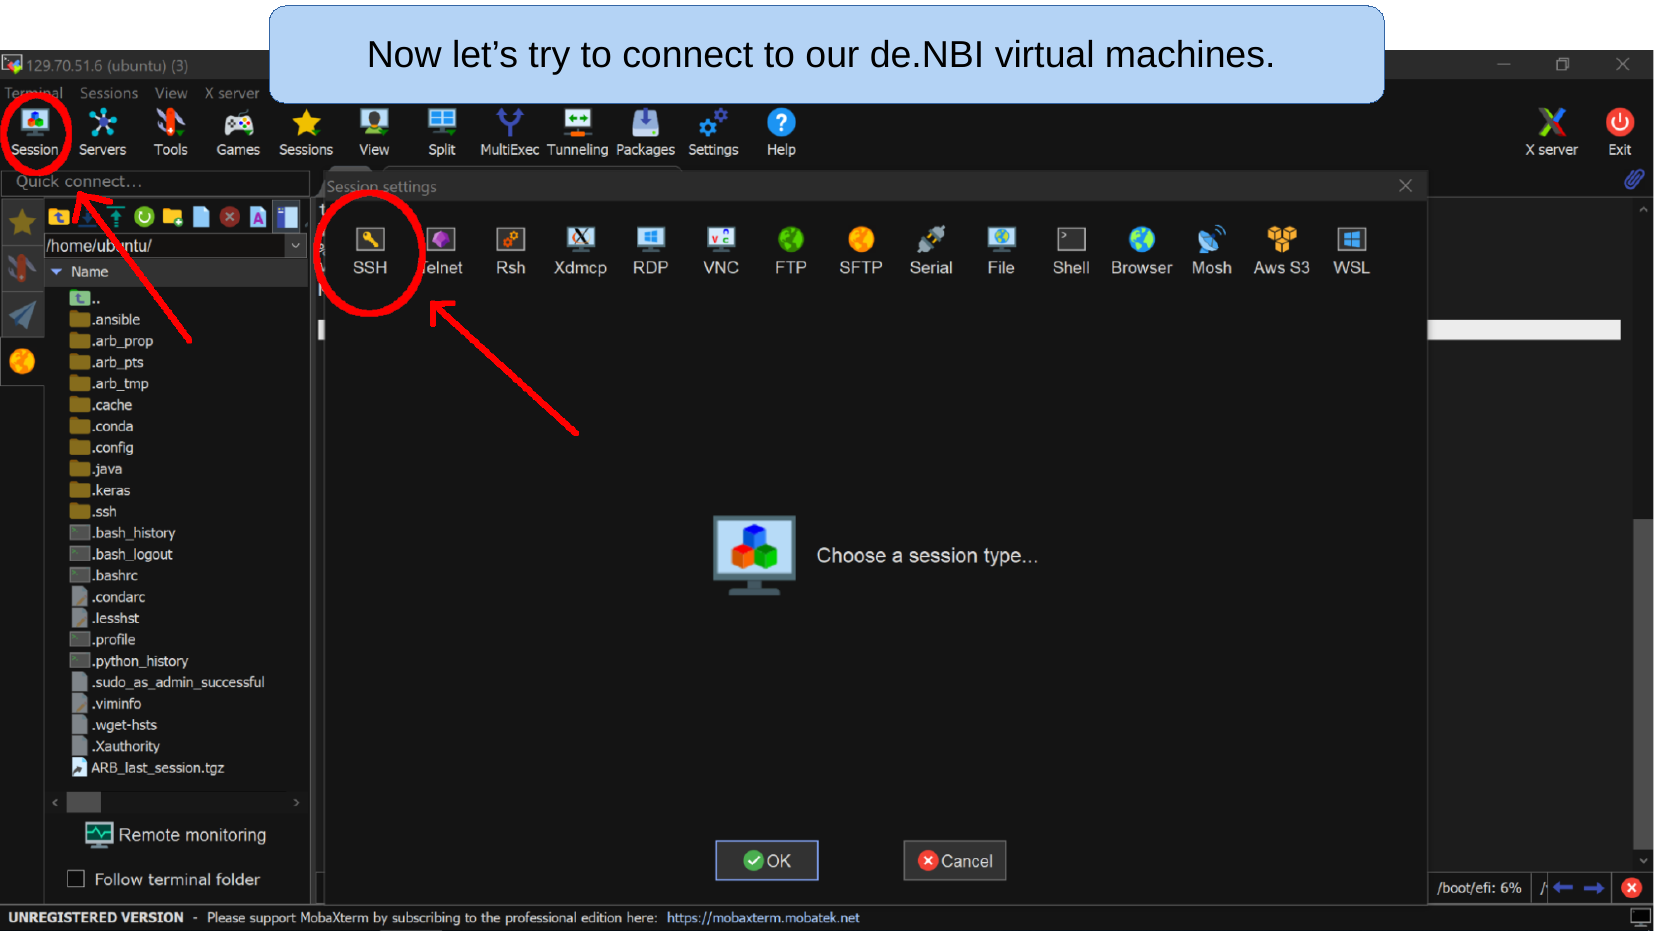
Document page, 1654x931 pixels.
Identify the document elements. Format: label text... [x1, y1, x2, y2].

picture [0, 50, 1654, 931]
text_box Now let’s try to connect to our de.NBI virtual machines. [269, 5, 1385, 104]
